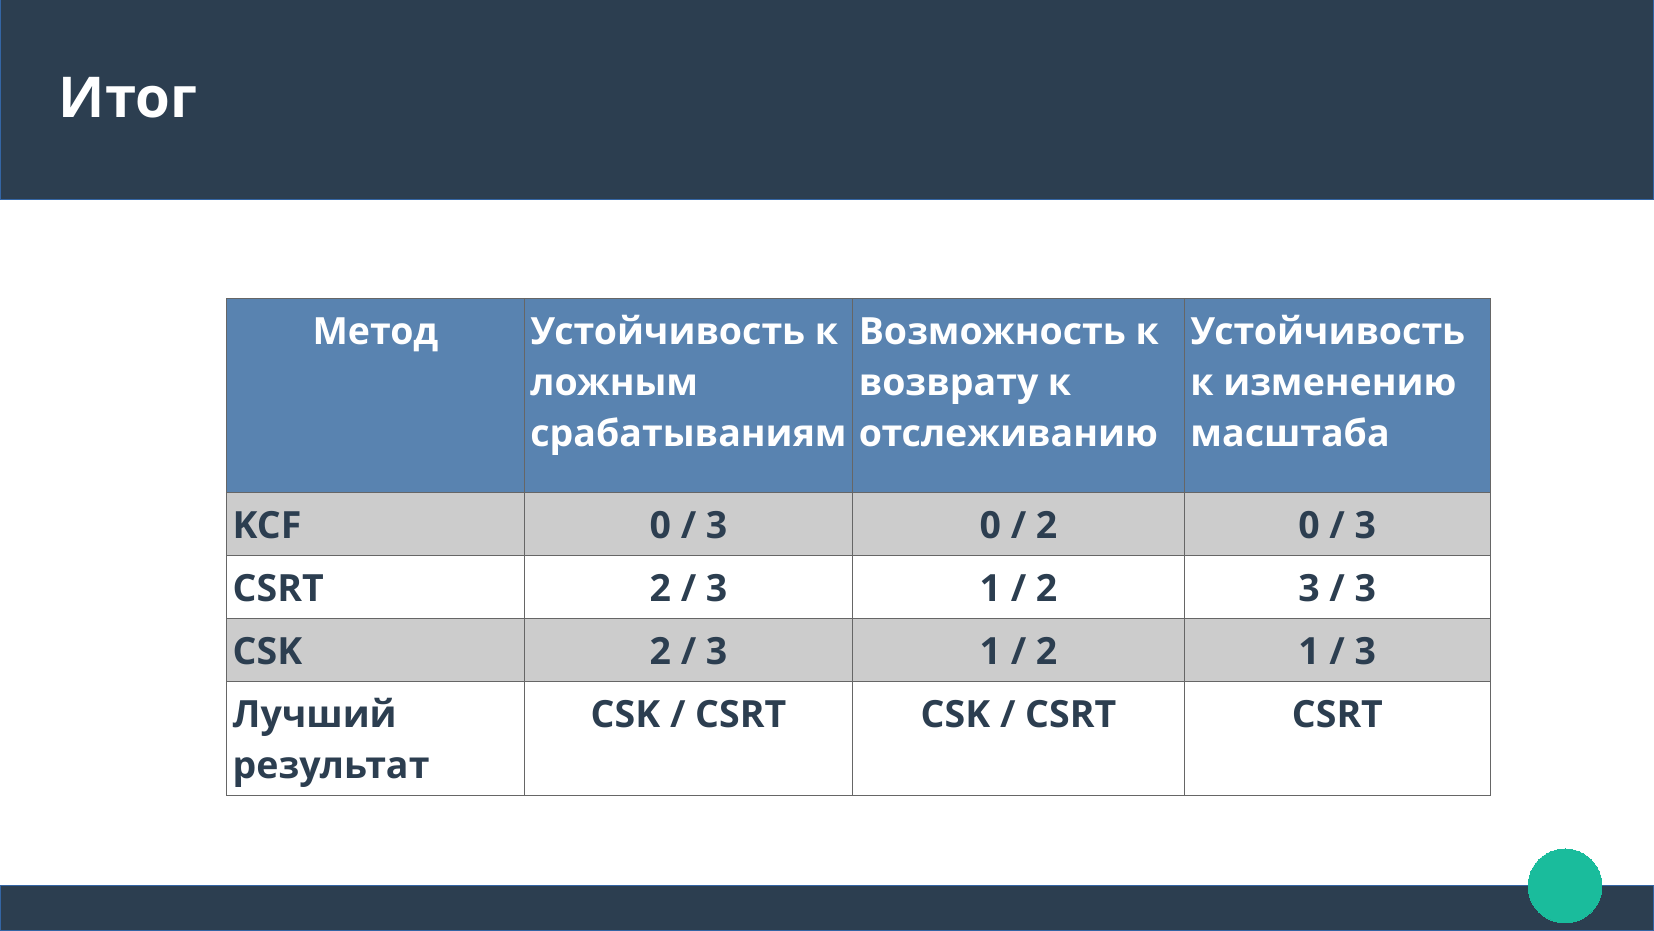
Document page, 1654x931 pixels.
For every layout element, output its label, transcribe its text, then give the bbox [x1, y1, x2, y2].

table_cell KCF [227, 493, 524, 555]
table_cell 1 / 3 [1185, 619, 1490, 681]
table_cell Лучший результат [227, 682, 524, 795]
table_header Метод [227, 299, 524, 492]
table_cell 2 / 3 [525, 556, 852, 618]
table_cell 0 / 3 [525, 493, 852, 555]
table_cell CSRT [227, 556, 524, 618]
table_cell CSK / CSRT [525, 682, 852, 795]
table_cell 1 / 2 [853, 619, 1184, 681]
table_cell 1 / 2 [853, 556, 1184, 618]
table_cell CSK / CSRT [853, 682, 1184, 795]
table_cell 3 / 3 [1185, 556, 1490, 618]
table_cell 0 / 2 [853, 493, 1184, 555]
table_cell CSK [227, 619, 524, 681]
title Итог [59, 37, 1595, 155]
table_cell 2 / 3 [525, 619, 852, 681]
table_cell CSRT [1185, 682, 1490, 795]
table_cell 0 / 3 [1185, 493, 1490, 555]
table_header Устойчивость к изменению масштаба [1185, 299, 1490, 492]
table_header Устойчивость к ложным срабатываниям [525, 299, 852, 492]
table_header Возможность к возврату к отслеживанию [853, 299, 1184, 492]
